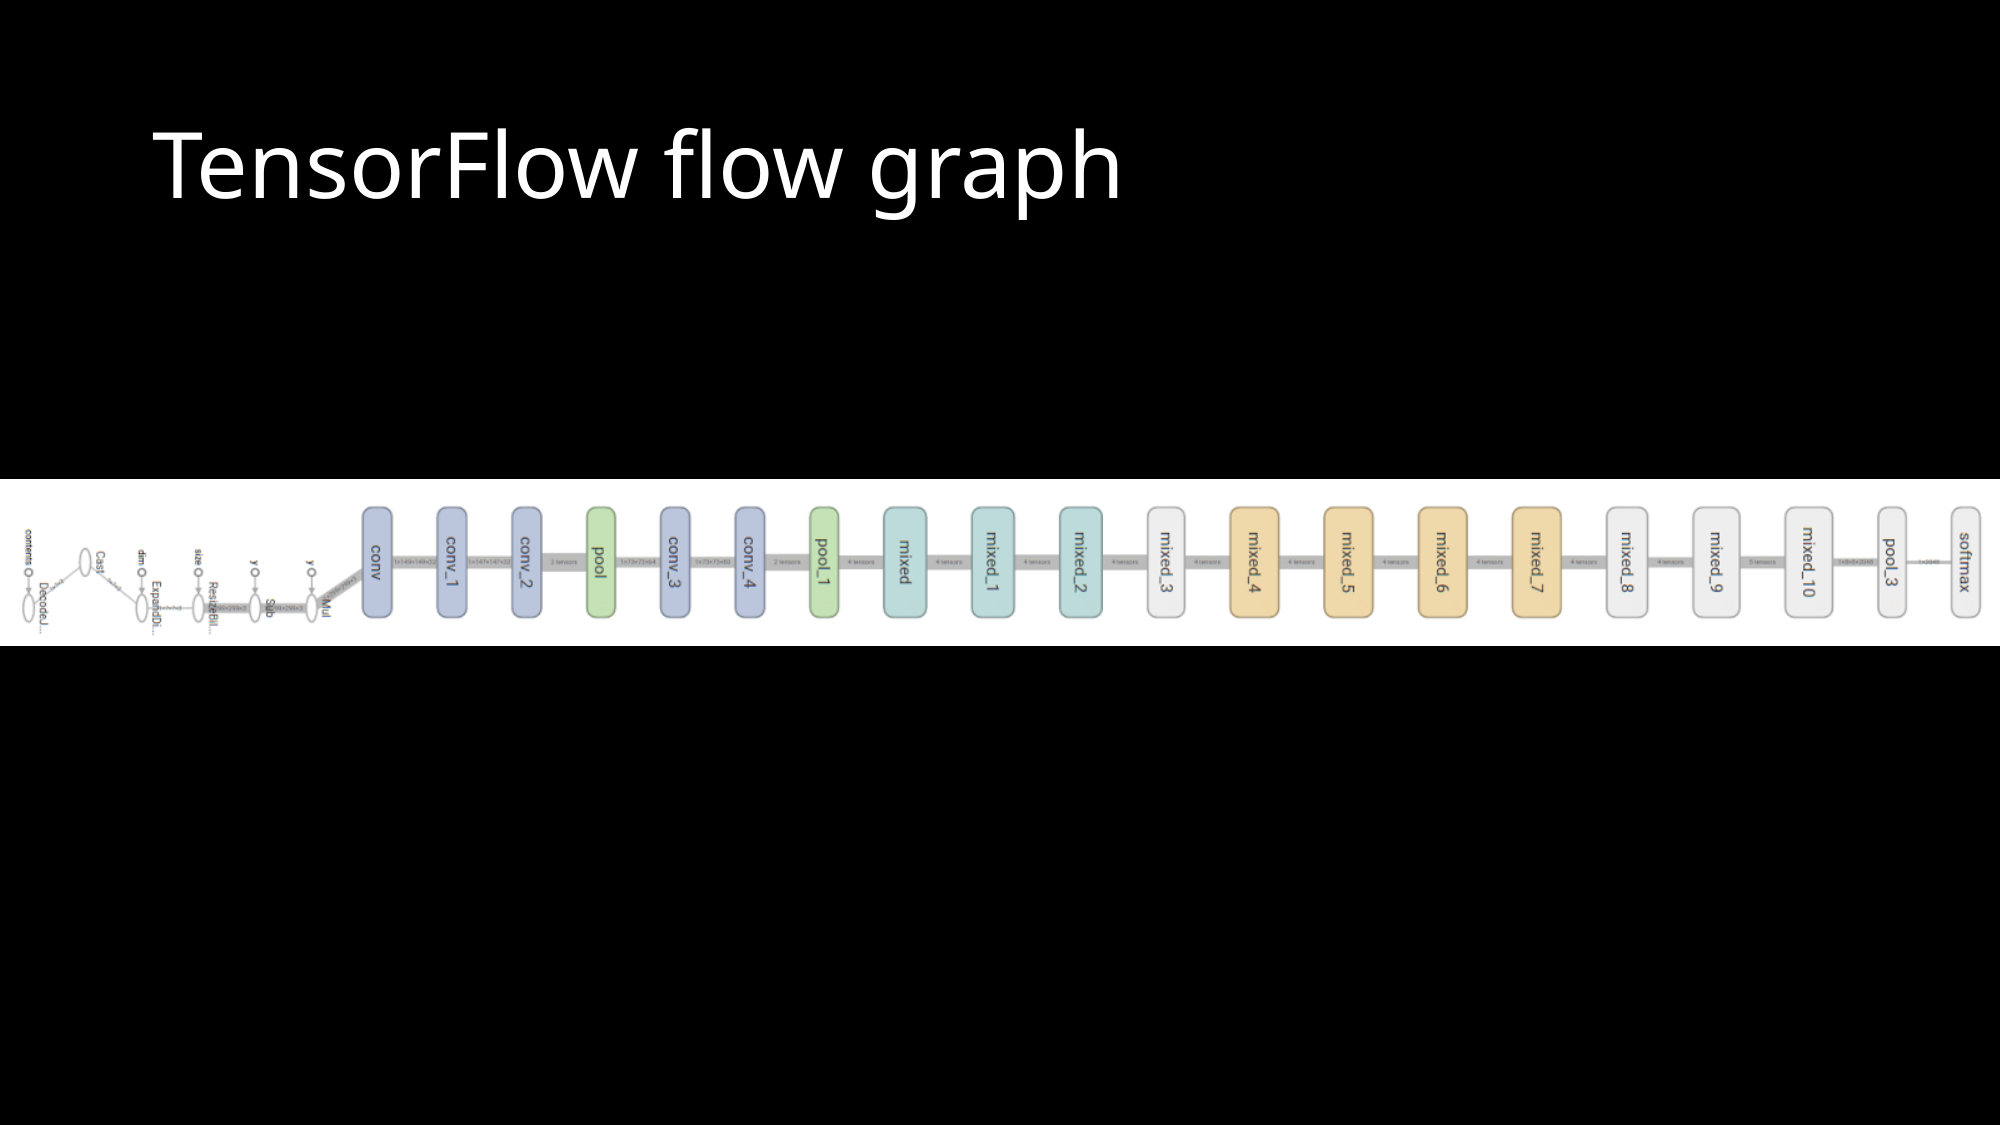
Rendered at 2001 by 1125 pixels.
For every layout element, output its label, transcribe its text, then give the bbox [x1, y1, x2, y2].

title TensorFlow flow graph [137, 59, 1863, 278]
picture [0, 479, 2000, 646]
